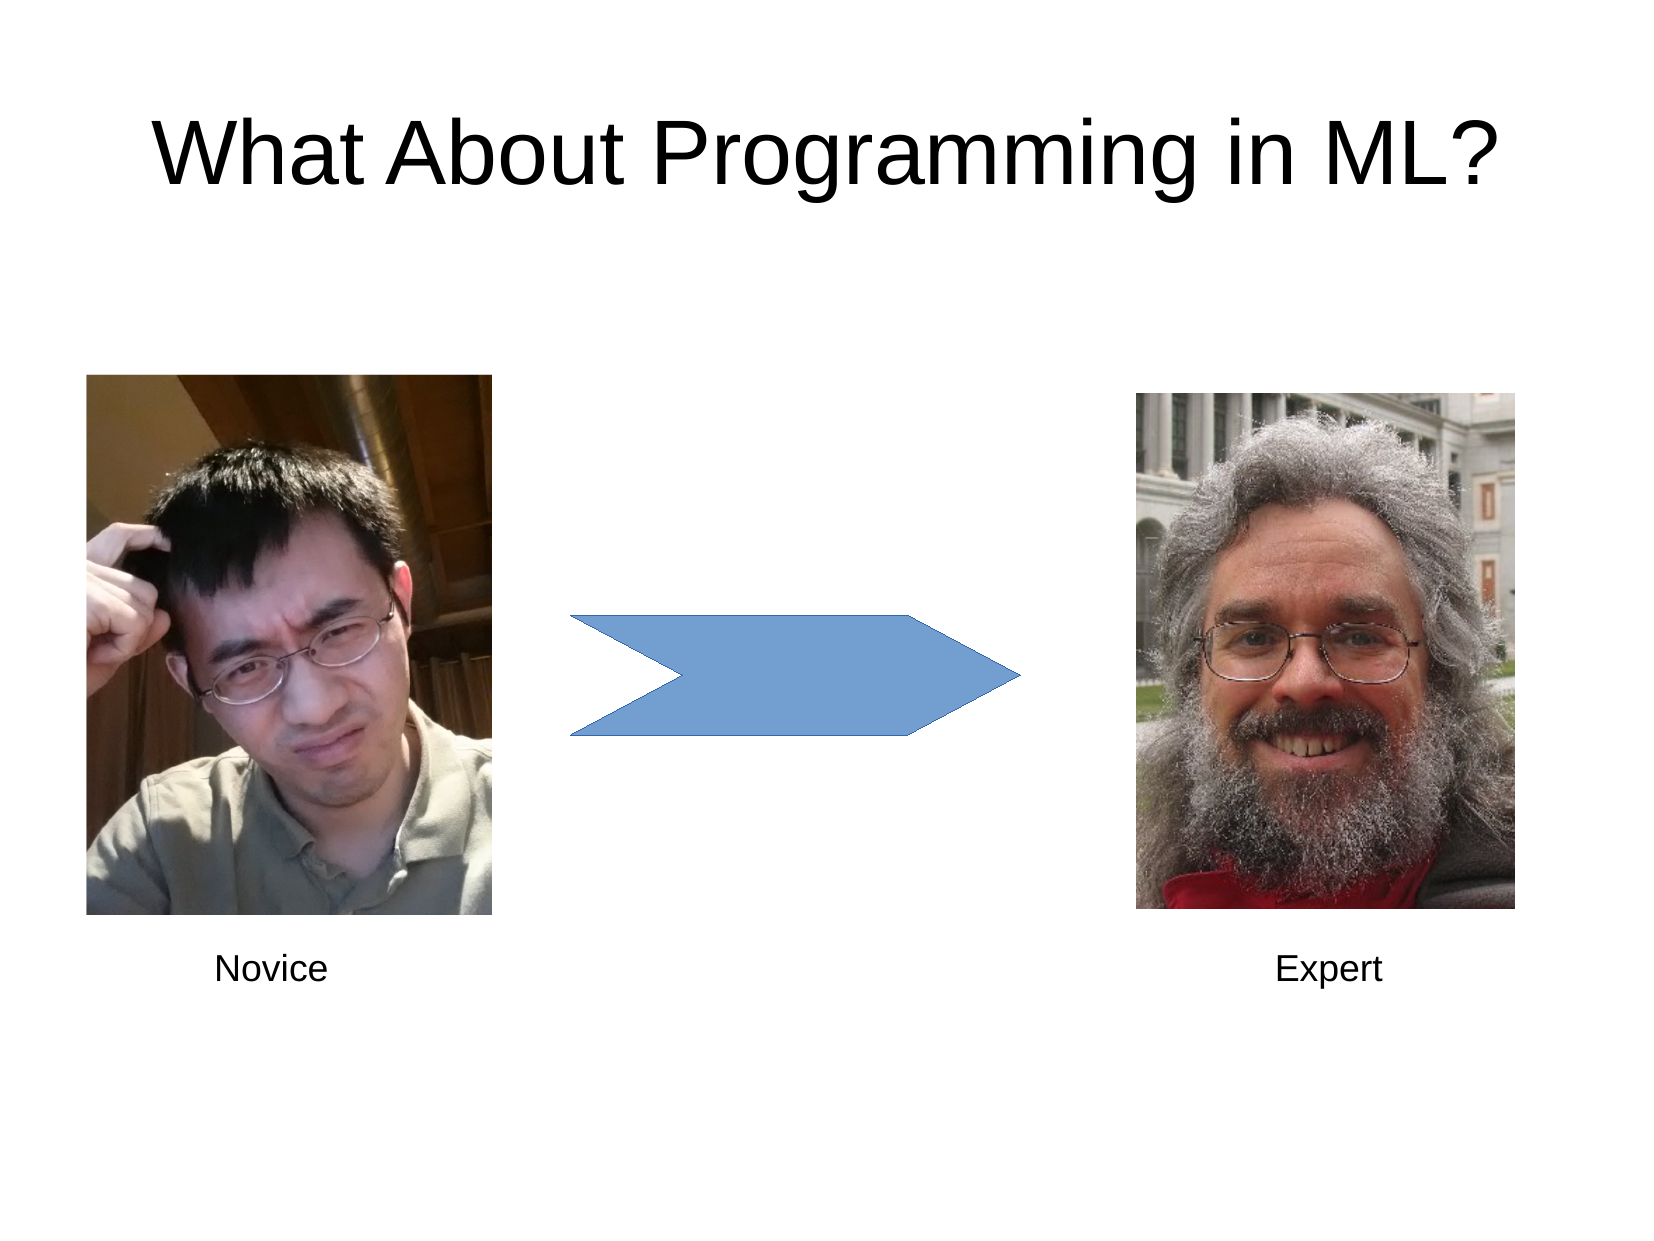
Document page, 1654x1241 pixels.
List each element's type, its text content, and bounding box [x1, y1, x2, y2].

text_box [570, 615, 1021, 736]
title What About Programming in ML? [82, 49, 1571, 257]
text_box Novice [199, 939, 344, 997]
picture [86, 375, 492, 916]
picture [1136, 393, 1515, 909]
text_box Expert [1260, 939, 1398, 997]
